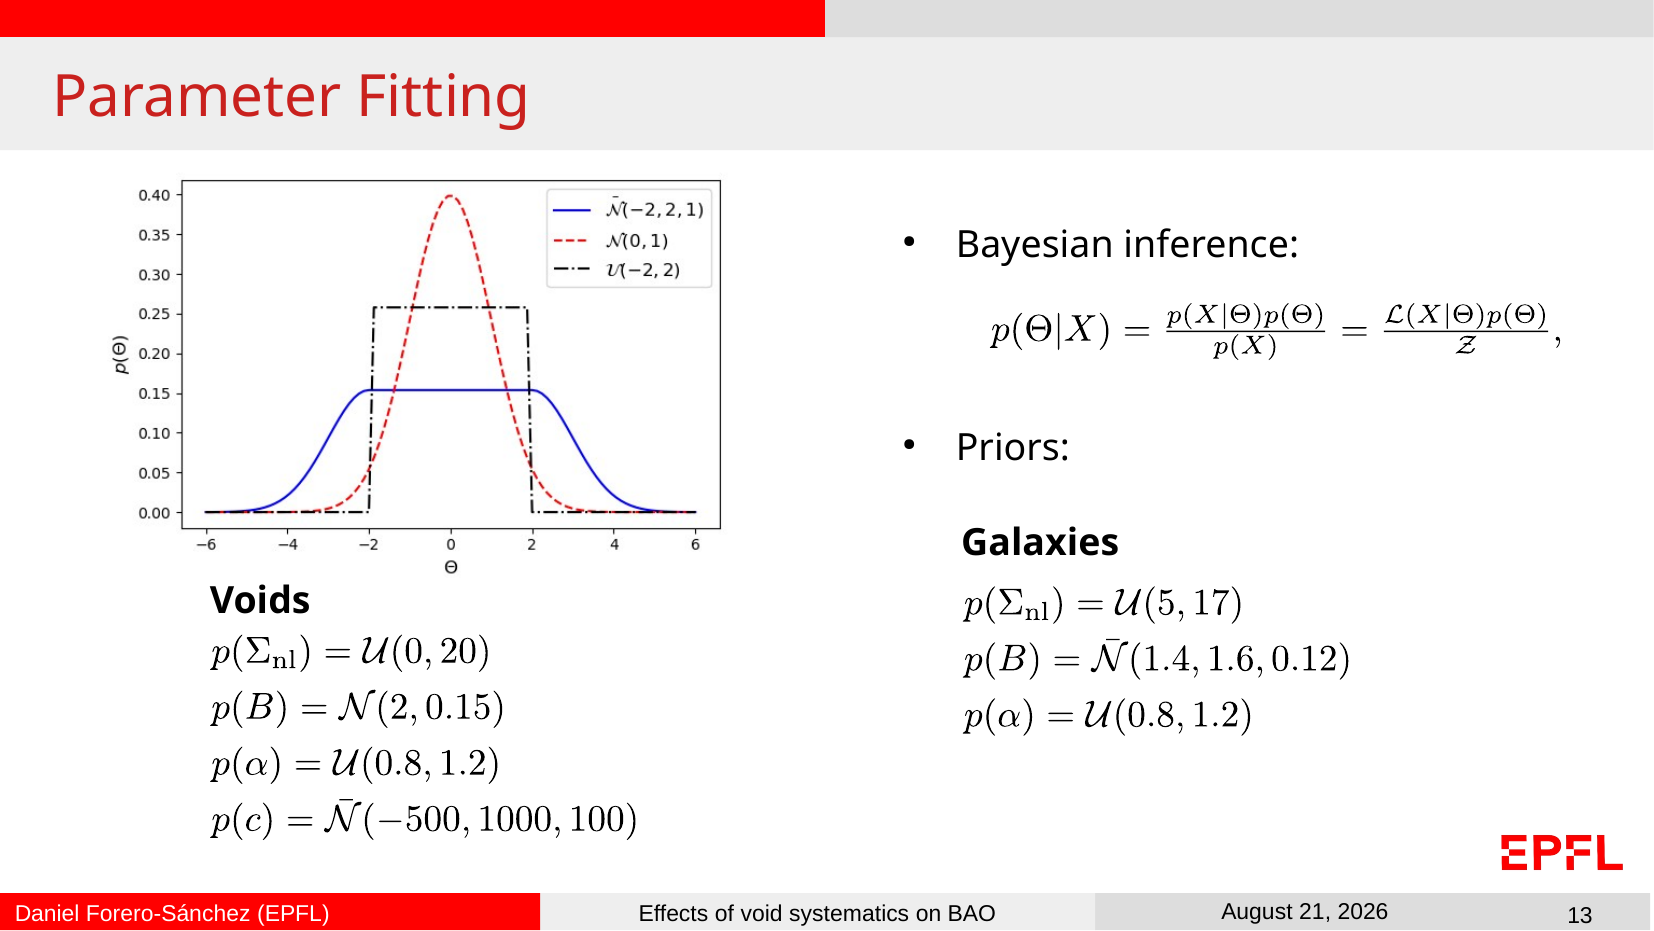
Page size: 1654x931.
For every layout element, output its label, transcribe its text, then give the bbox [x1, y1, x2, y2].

title Parameter Fitting [52, 37, 1066, 151]
picture [989, 303, 1561, 361]
list Bayesian inference: Priors: [885, 217, 1571, 871]
text_box Galaxies [946, 507, 1157, 577]
picture [1487, 820, 1638, 885]
picture [90, 164, 736, 595]
picture [961, 585, 1654, 738]
picture [210, 634, 660, 841]
text_box Voids [195, 565, 361, 635]
